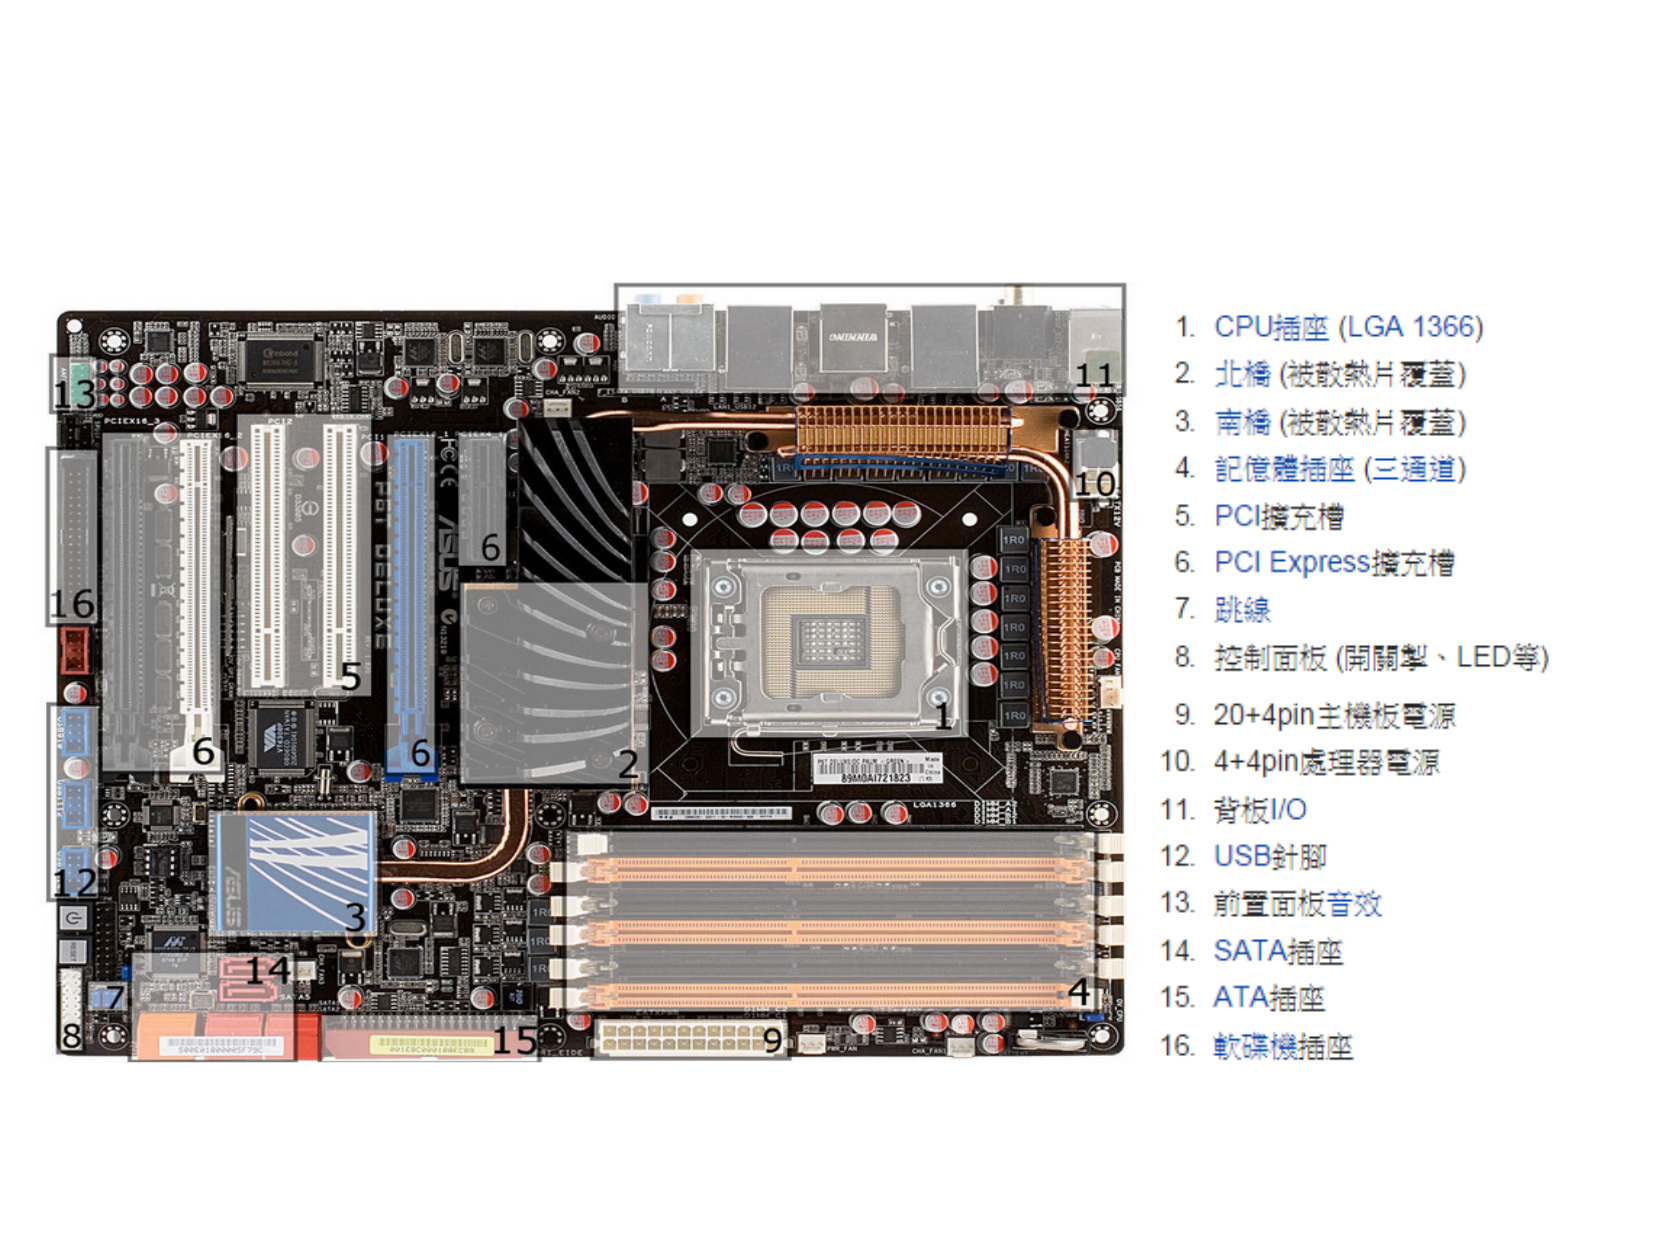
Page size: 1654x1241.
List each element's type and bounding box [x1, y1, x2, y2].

picture [32, 274, 1571, 1075]
